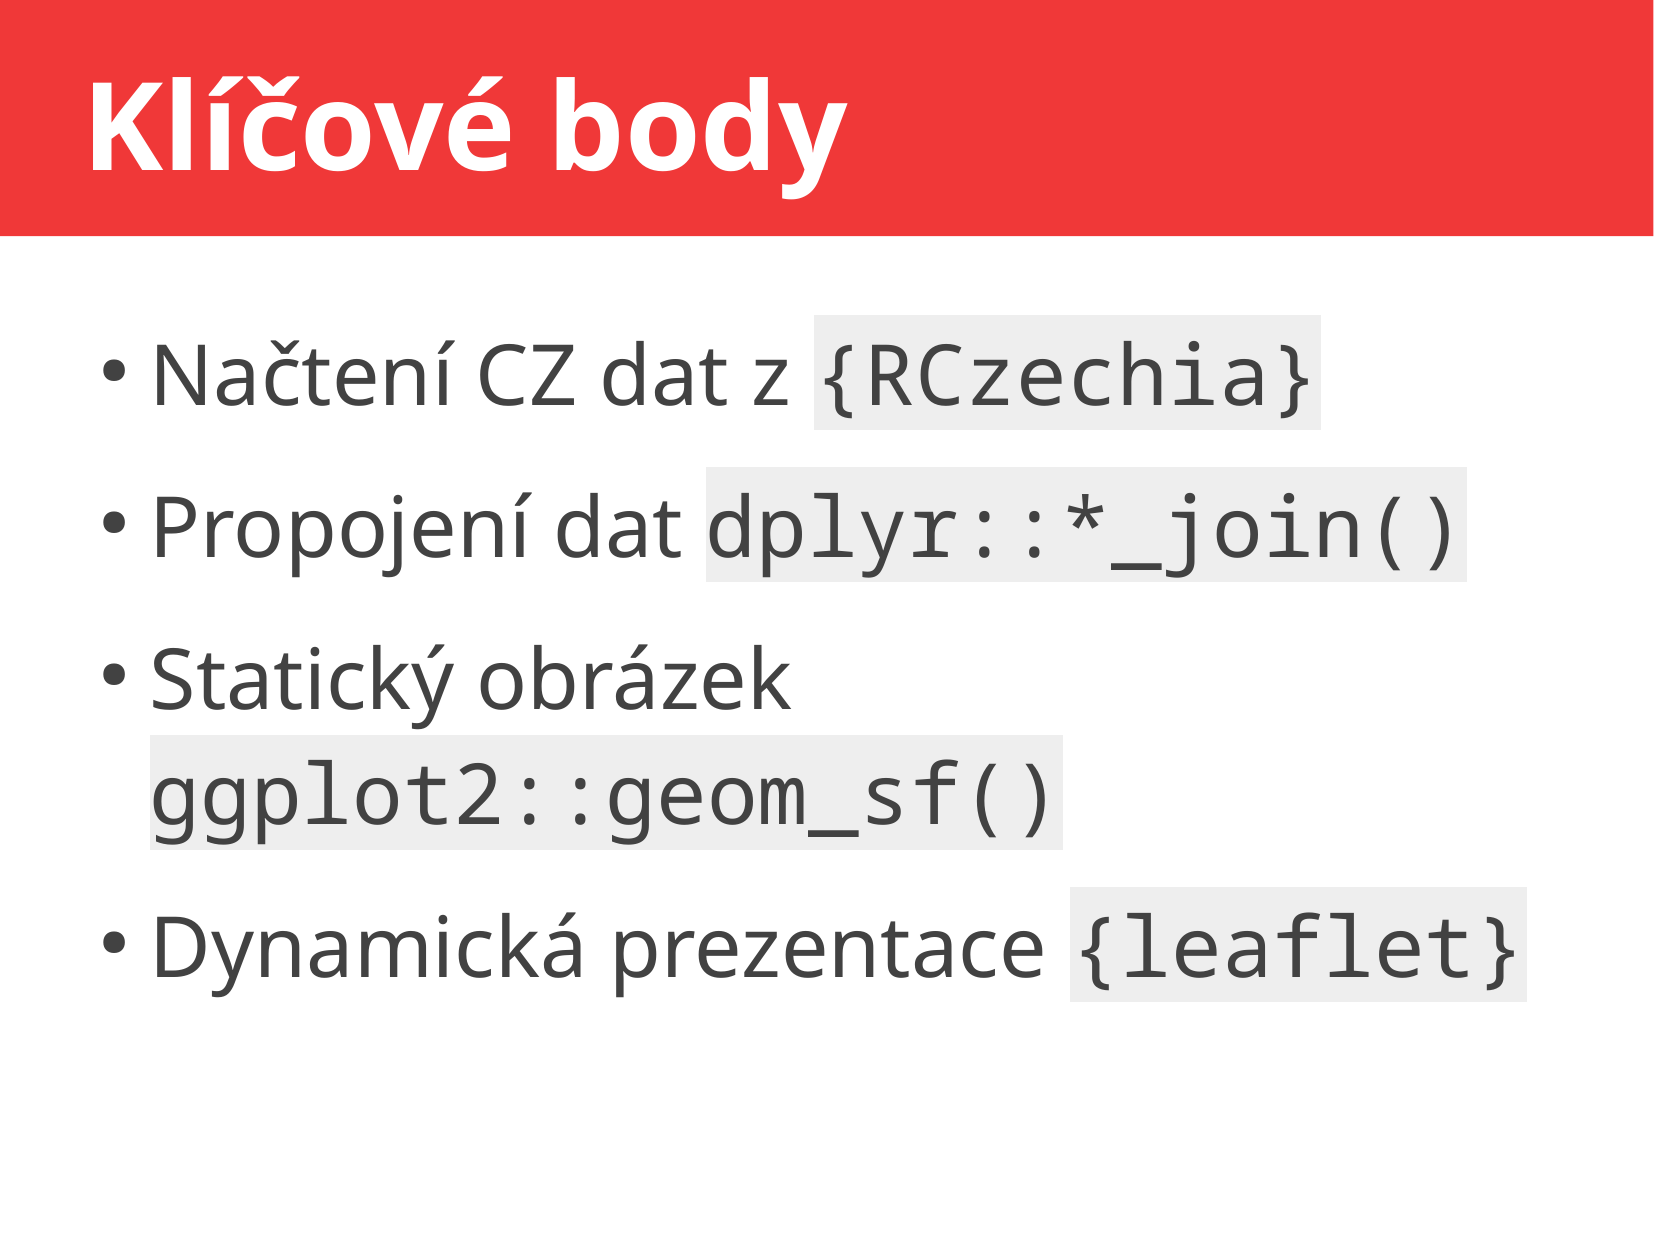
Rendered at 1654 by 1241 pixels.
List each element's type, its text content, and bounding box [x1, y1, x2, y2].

list Načtení CZ dat z {RCzechia} Propojení dat dplyr::*_join() Statický obrázek ggplot2::geom_sf() Dynamická prezentace {leaflet} [82, 314, 1563, 1080]
title Klíčové body [82, 19, 1571, 227]
